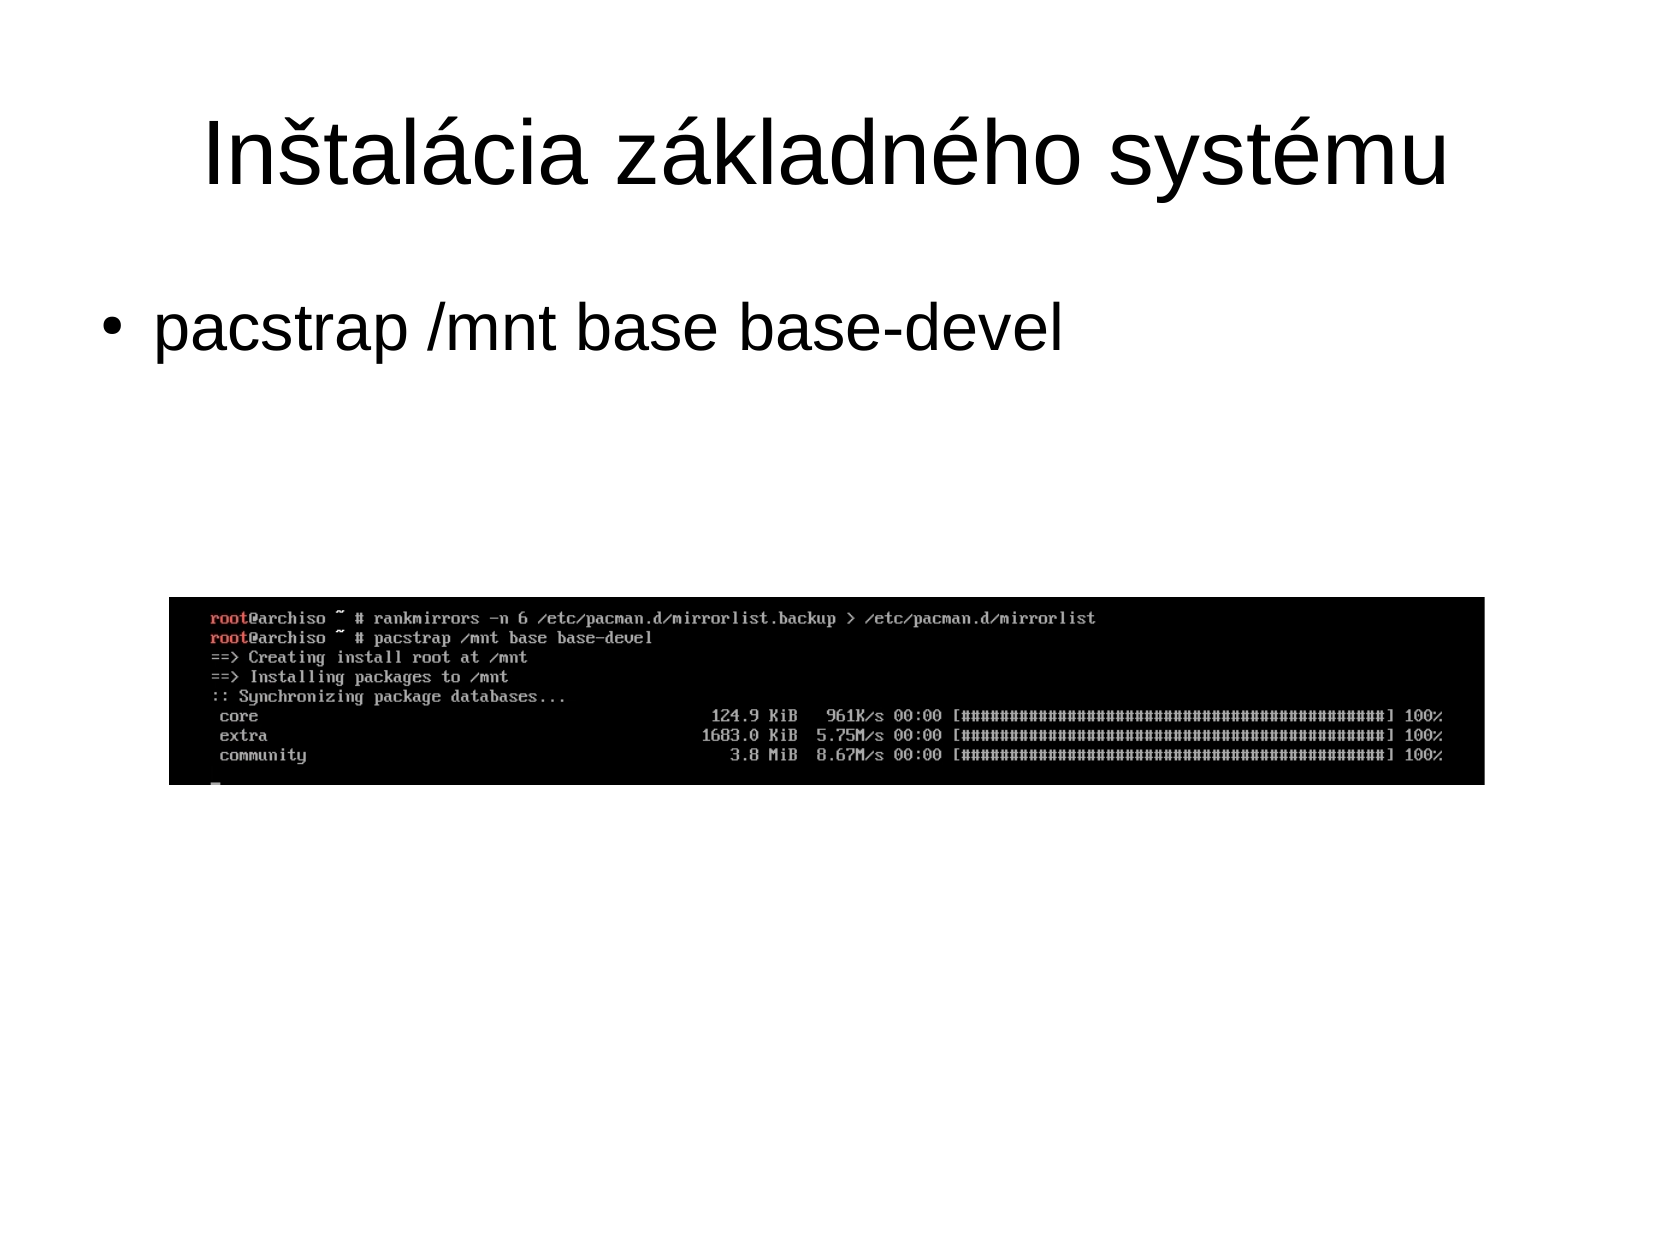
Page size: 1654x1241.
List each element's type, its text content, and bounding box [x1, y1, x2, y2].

list pacstrap /mnt base base-devel [82, 290, 1571, 1010]
picture [169, 597, 1485, 785]
title Inštalácia základného systému [82, 49, 1571, 257]
